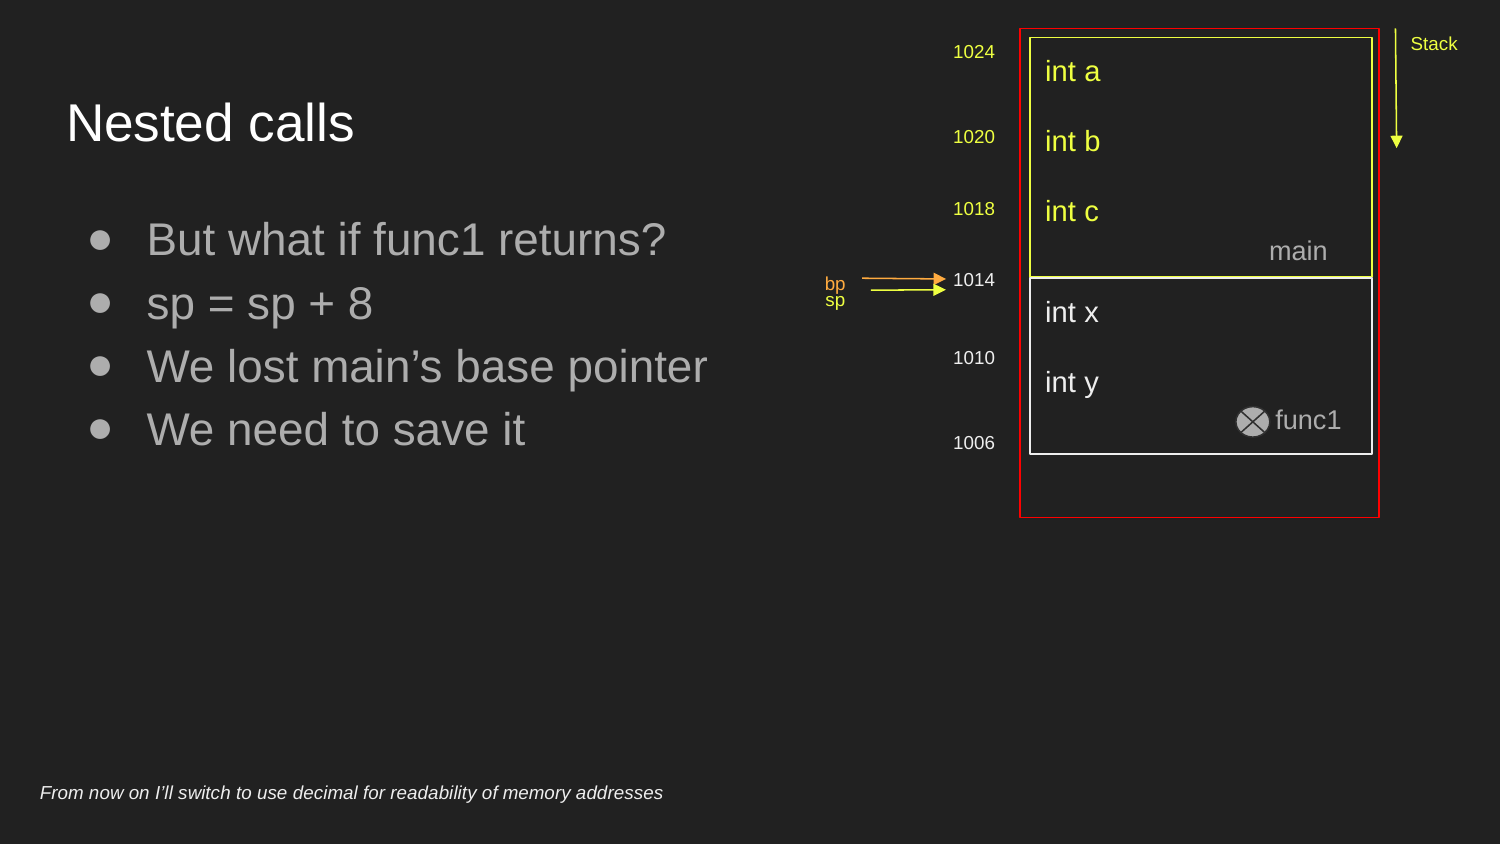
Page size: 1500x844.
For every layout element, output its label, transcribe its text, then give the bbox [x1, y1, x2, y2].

text_box 1010 [938, 330, 1011, 376]
text_box 1020 [938, 109, 1063, 154]
title Nested calls [51, 72, 775, 167]
text_box From now on I’ll switch to use decimal for readability of memory addresses [24, 765, 759, 811]
list But what if func1 returns? sp = sp + 8 We lost main’s base pointer We need to save it [56, 186, 822, 570]
text_box int x int y [1030, 278, 1372, 455]
text_box 1014 [938, 253, 1011, 298]
text_box bp [809, 256, 862, 301]
text_box 1006 [938, 415, 1011, 461]
text_box [1235, 406, 1270, 438]
text_box main [1254, 218, 1380, 272]
text_box func1 [1260, 387, 1386, 441]
text_box sp [810, 272, 863, 317]
text_box 1018 [938, 181, 1063, 227]
text_box Stack [1395, 16, 1486, 61]
text_box int a int b int c [1030, 37, 1372, 277]
text_box 1024 [938, 24, 1063, 70]
